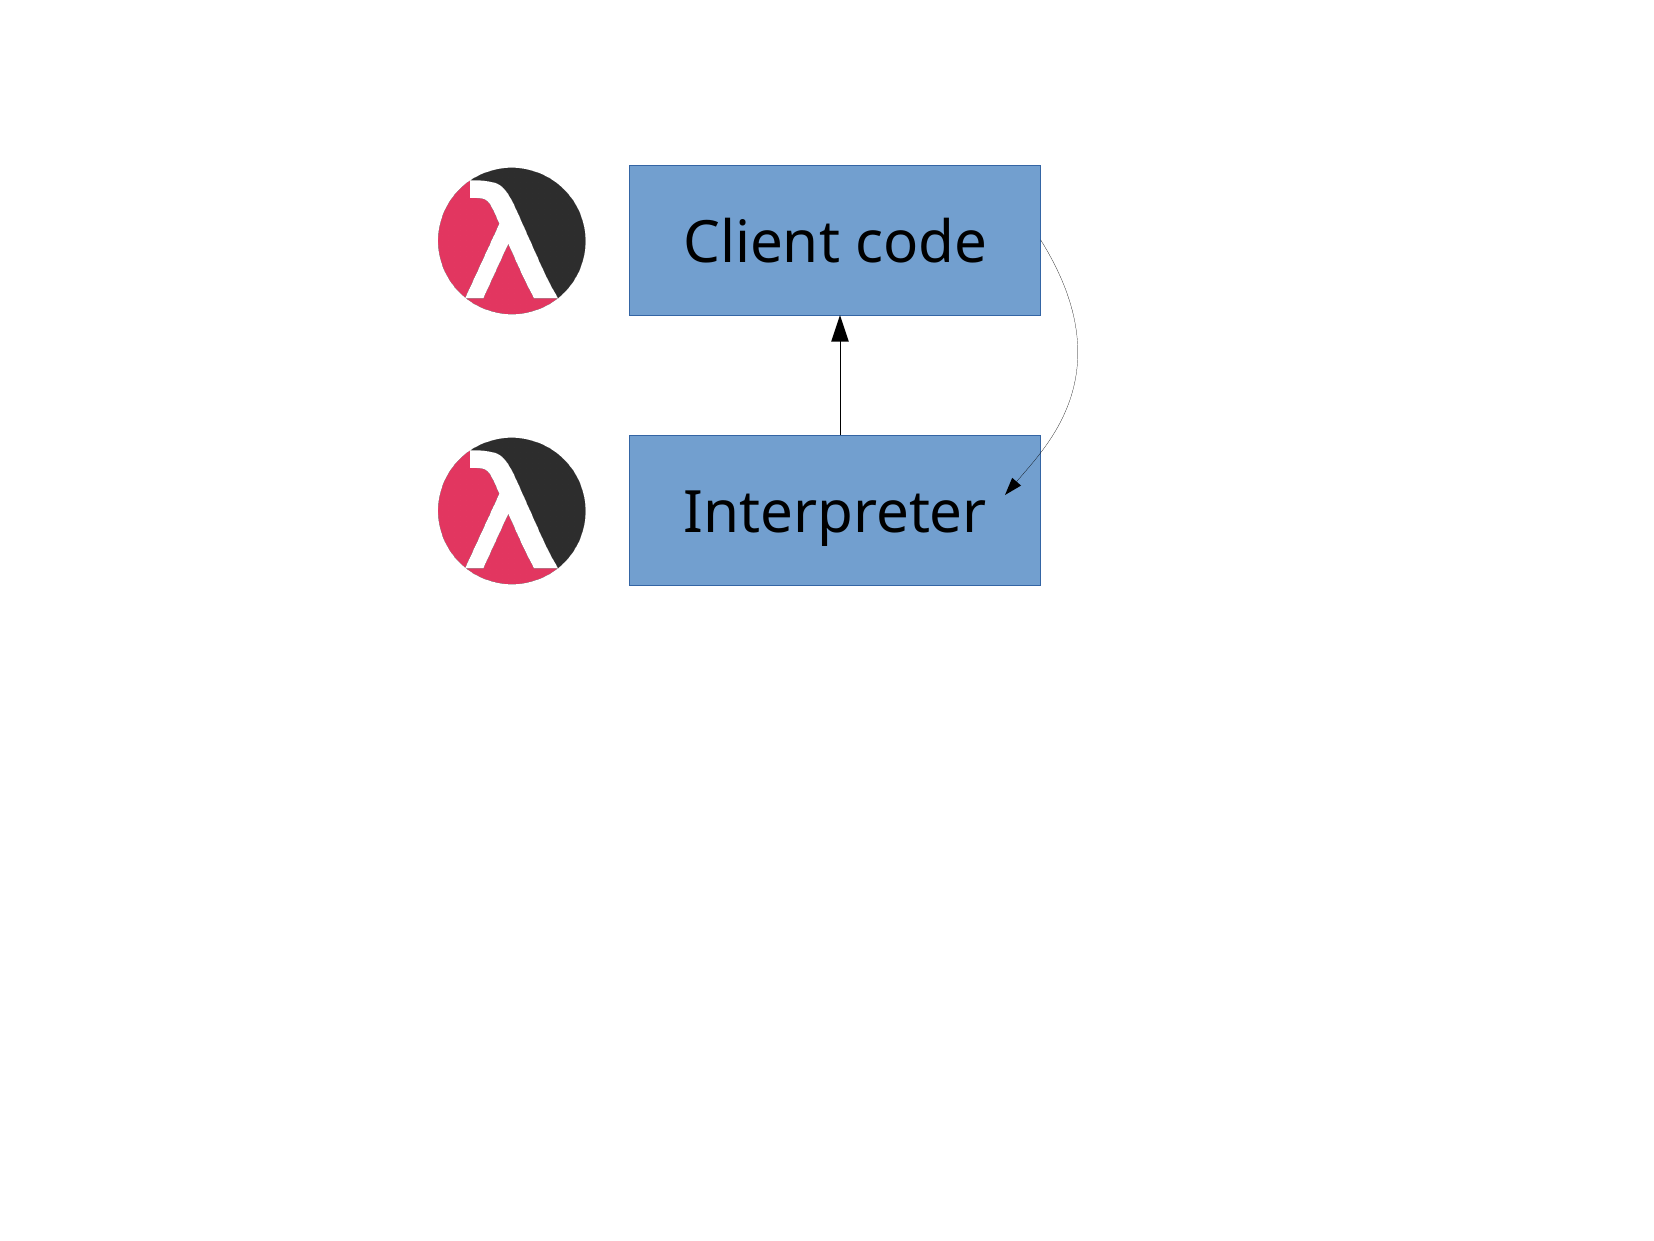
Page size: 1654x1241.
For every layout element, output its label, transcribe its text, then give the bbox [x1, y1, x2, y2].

picture [437, 167, 586, 316]
text_box Interpreter [629, 435, 1041, 586]
picture [437, 437, 586, 586]
text_box Client code [629, 165, 1041, 316]
